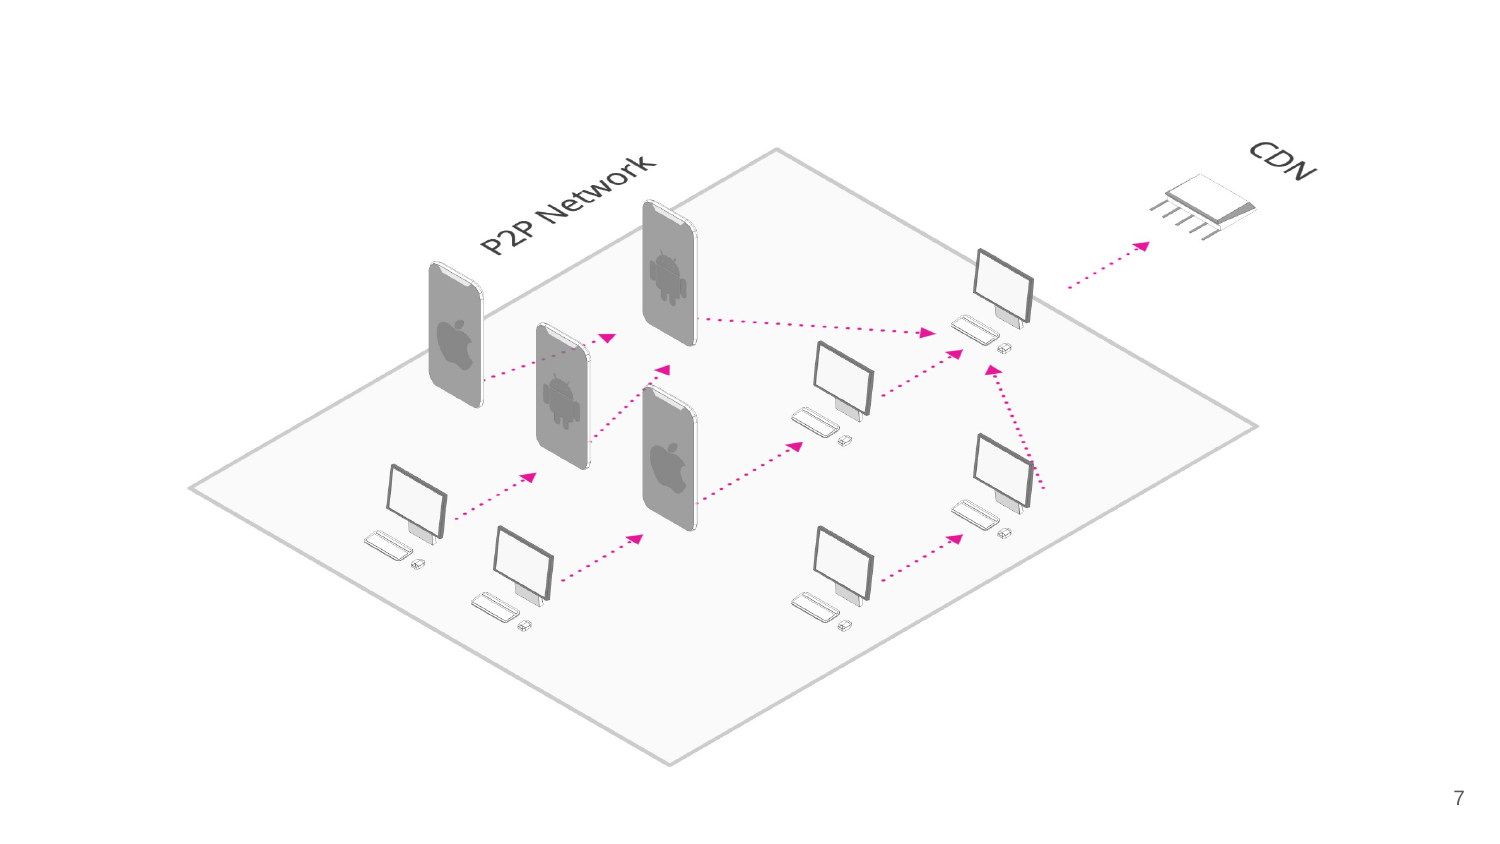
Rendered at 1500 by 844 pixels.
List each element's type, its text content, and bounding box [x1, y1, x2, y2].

picture [162, 112, 1338, 794]
slide_number <number> [1389, 764, 1480, 830]
